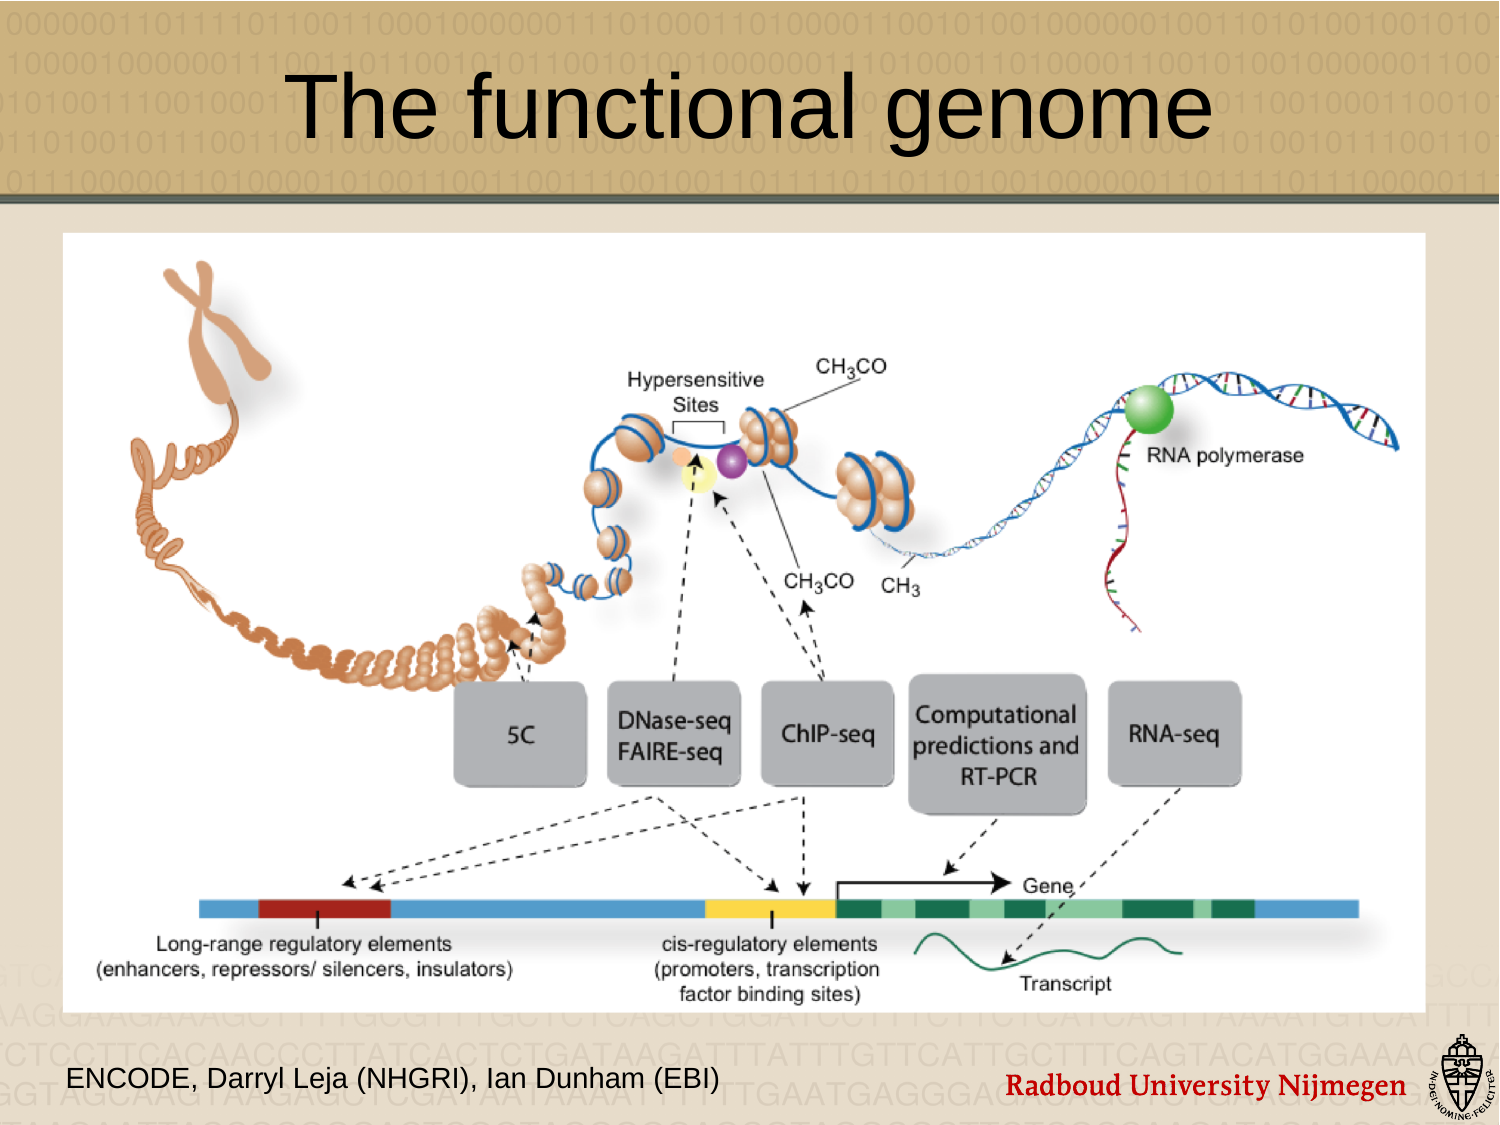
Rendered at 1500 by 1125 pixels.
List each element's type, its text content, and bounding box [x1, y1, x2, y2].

picture [0, 1, 1500, 1125]
title The functional genome [75, 7, 1425, 196]
text_box ENCODE, Darryl Leja (NHGRI), Ian Dunham (EBI) [49, 1050, 950, 1103]
